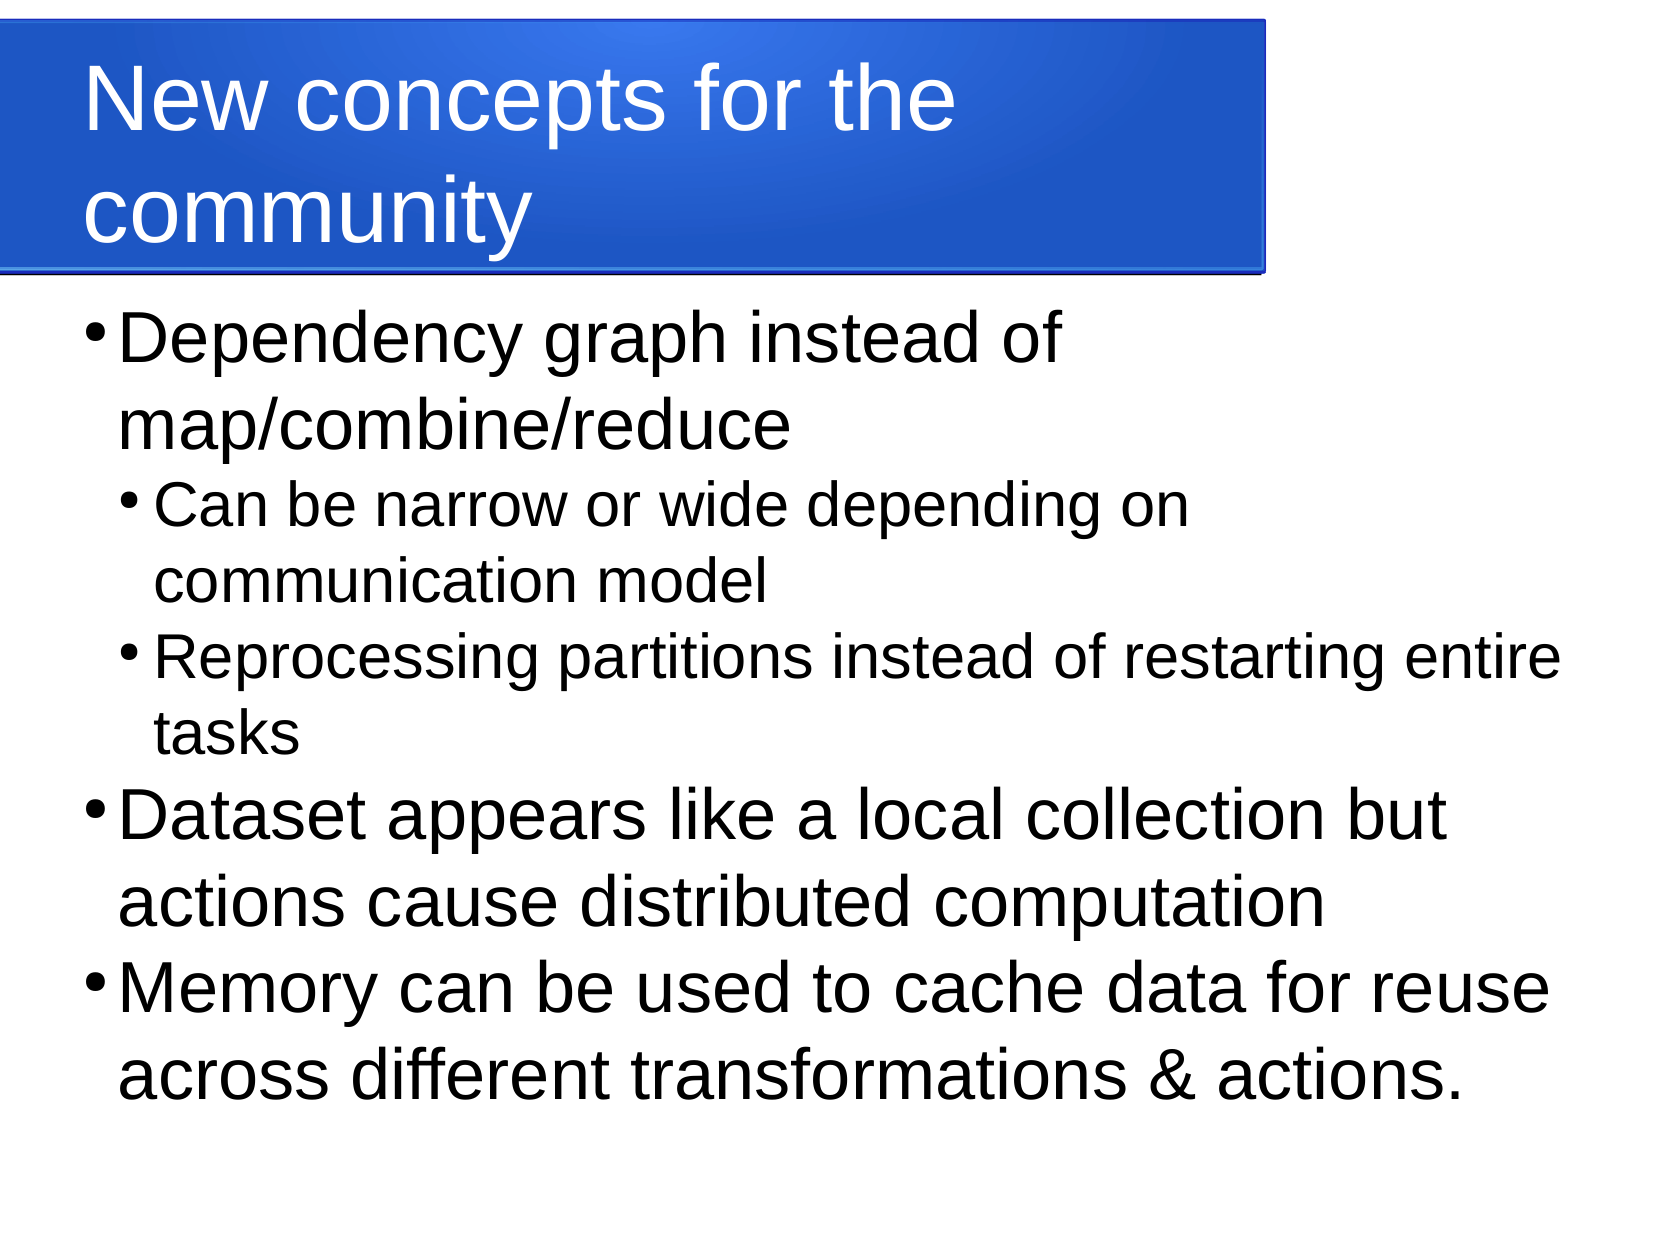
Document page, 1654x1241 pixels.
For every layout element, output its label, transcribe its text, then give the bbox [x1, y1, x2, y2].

picture [0, 17, 1269, 282]
text_box New concepts for the community [82, 47, 1234, 252]
text_box Dependency graph instead of map/combine/reduce Can be narrow or wide depending on communication model Reprocessing partitions instead of restarting entire tasks Dataset appears like a local collection but actions cause distributed computation Memory can be used to cache data for reuse across different transformations & actions. [82, 290, 1571, 1010]
